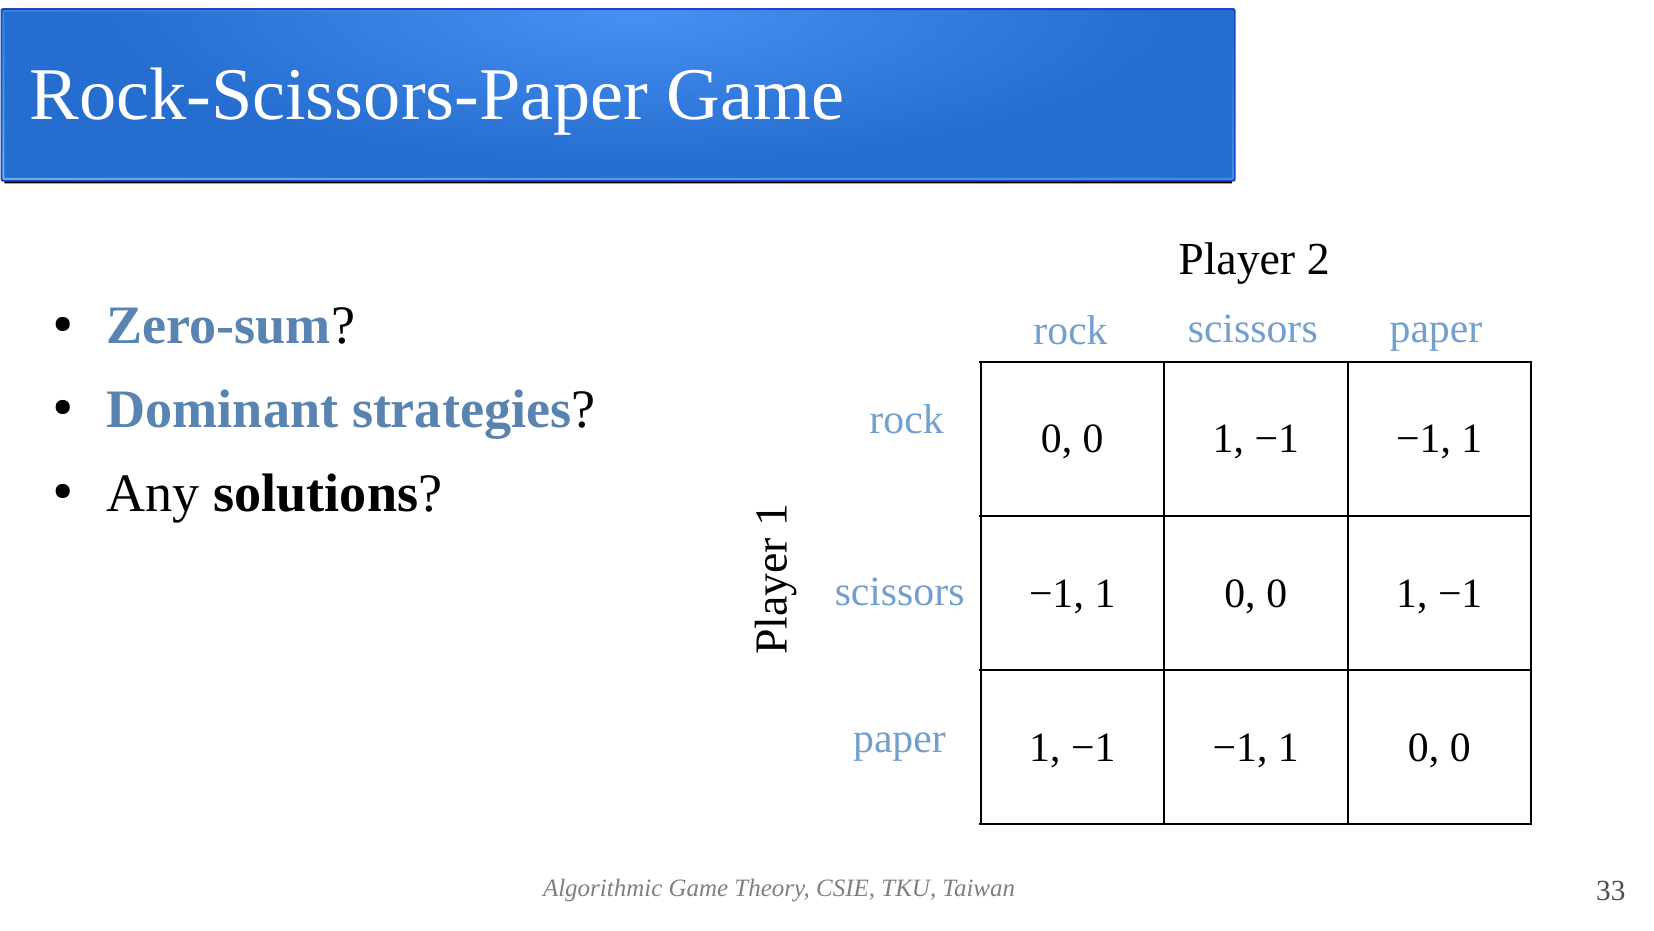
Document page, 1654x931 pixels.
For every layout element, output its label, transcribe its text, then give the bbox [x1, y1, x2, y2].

table_cell 1, −1 [1349, 517, 1530, 669]
table_header 0, 0 [982, 363, 1163, 515]
text_box rock [817, 389, 996, 455]
table_cell −1, 1 [1165, 671, 1347, 823]
table_cell 0, 0 [1349, 671, 1530, 823]
text_box scissors [1164, 297, 1342, 363]
table_header −1, 1 [1349, 363, 1530, 515]
text_box Player 1 [738, 475, 825, 683]
text_box scissors [815, 560, 984, 632]
table_cell 1, −1 [982, 671, 1163, 823]
text_box rock [981, 299, 1160, 366]
table_header 1, −1 [1165, 363, 1347, 515]
text_box paper [815, 708, 984, 780]
text_box paper [1347, 297, 1525, 363]
table_cell 0, 0 [1165, 517, 1347, 669]
text_box Player 2 [1141, 226, 1367, 292]
list Zero-sum? Dominant strategies? Any solutions? [35, 295, 701, 835]
title Rock-Scissors-Paper Game [29, 17, 1138, 172]
table_cell −1, 1 [982, 517, 1163, 669]
